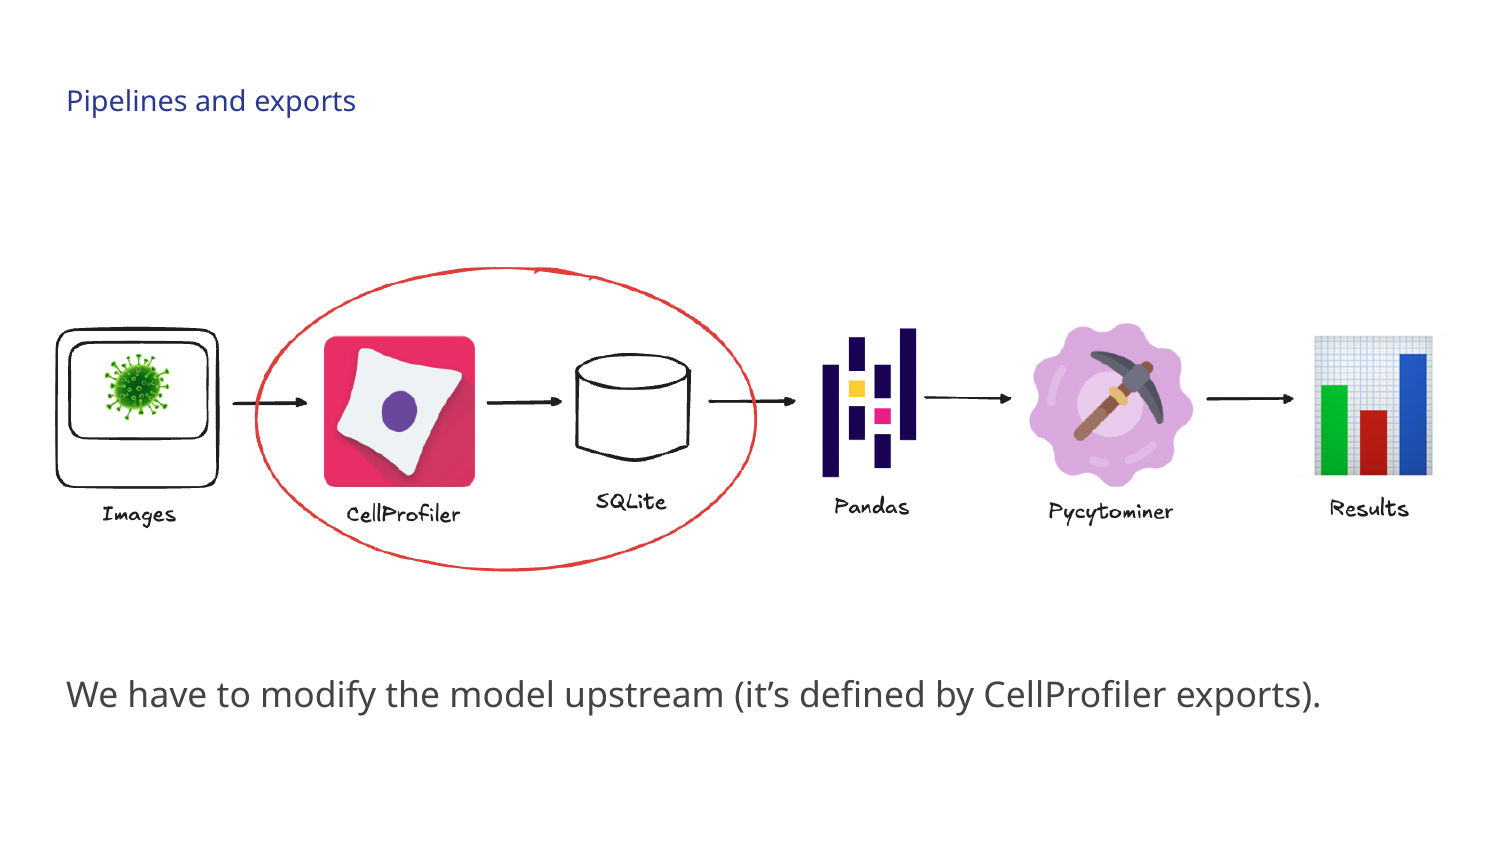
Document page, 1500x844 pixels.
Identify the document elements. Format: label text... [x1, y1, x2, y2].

title Pipelines and exports [51, 67, 1449, 167]
picture [24, 243, 1475, 600]
text_box We have to modify the model upstream (it’s defined by CellProfiler exports). [51, 657, 1475, 793]
